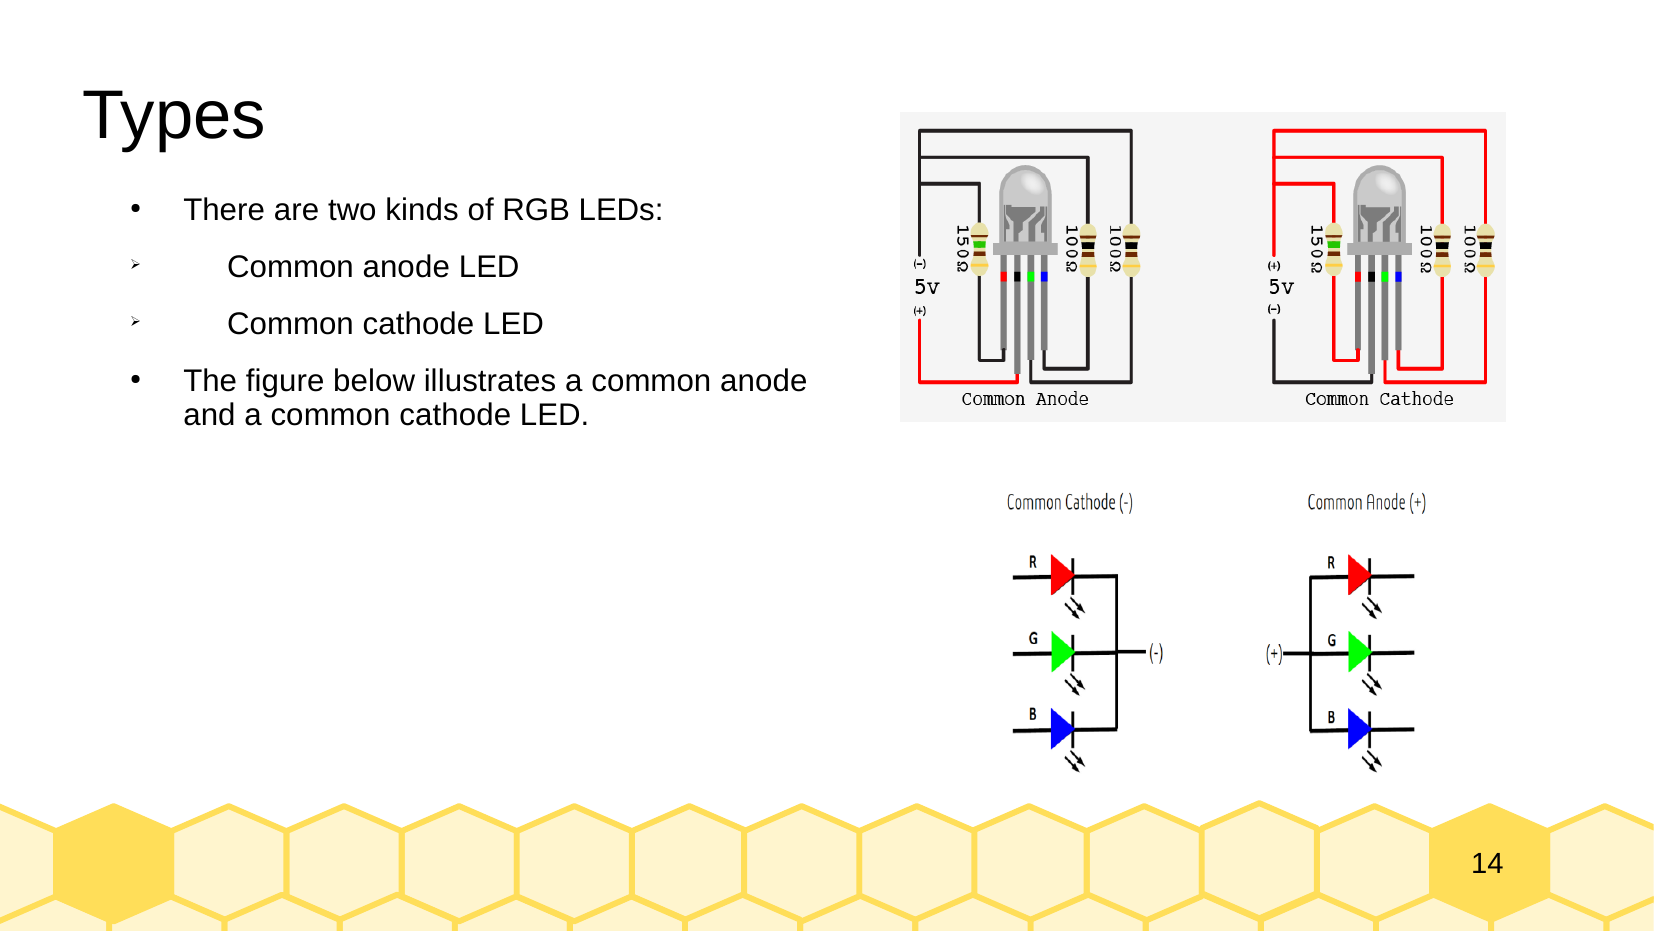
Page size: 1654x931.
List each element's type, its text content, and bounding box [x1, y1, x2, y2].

picture [937, 474, 1501, 788]
title Types [82, 37, 1571, 193]
picture [900, 112, 1506, 422]
list There are two kinds of RGB LEDs: Common anode LED Common cathode LED The figure below illustrates a common anode and a common cathode LED. [112, 192, 818, 732]
